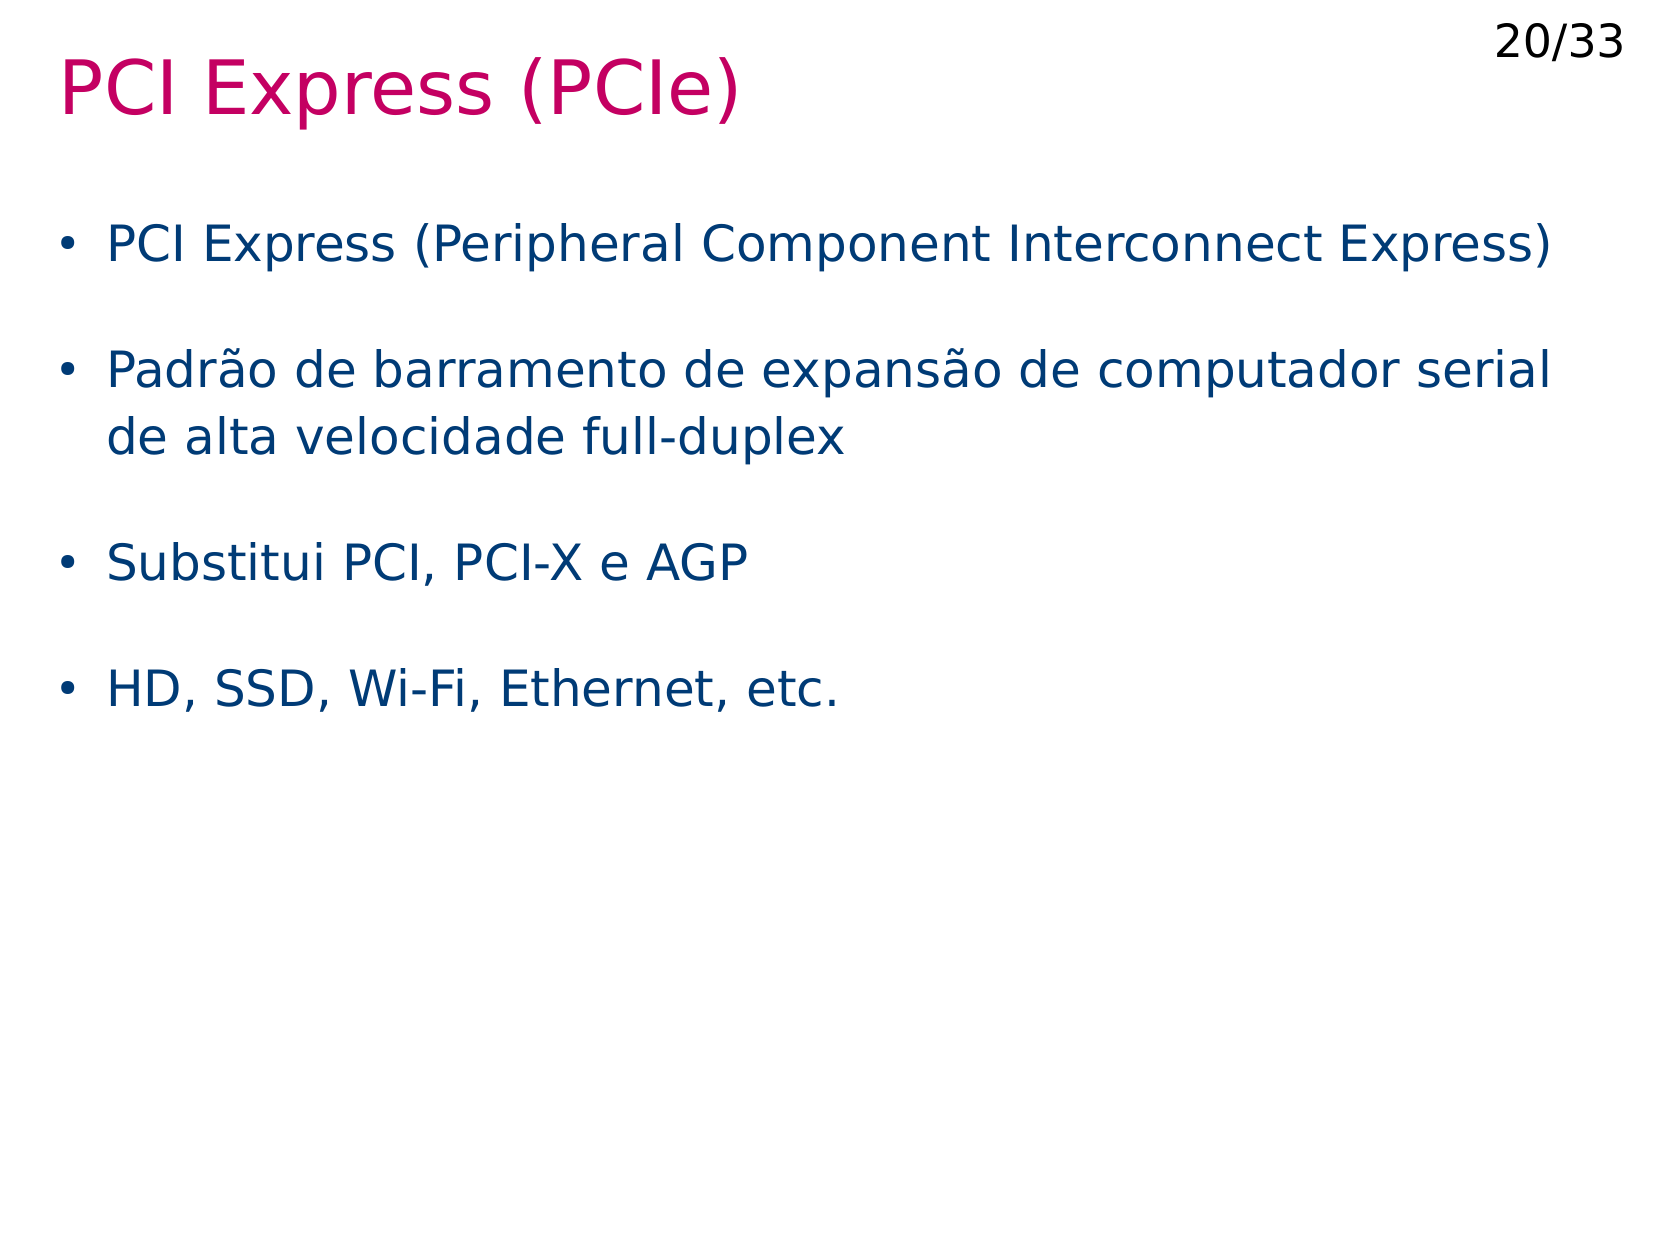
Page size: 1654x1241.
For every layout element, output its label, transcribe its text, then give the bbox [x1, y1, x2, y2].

list PCI Express (Peripheral Component Interconnect Express) Padrão de barramento de expansão de computador serial de alta velocidade full-duplex Substitui PCI, PCI-X e AGP HD, SSD, Wi-Fi, Ethernet, etc. [59, 206, 1625, 1211]
title PCI Express (PCIe) [59, 29, 1625, 148]
